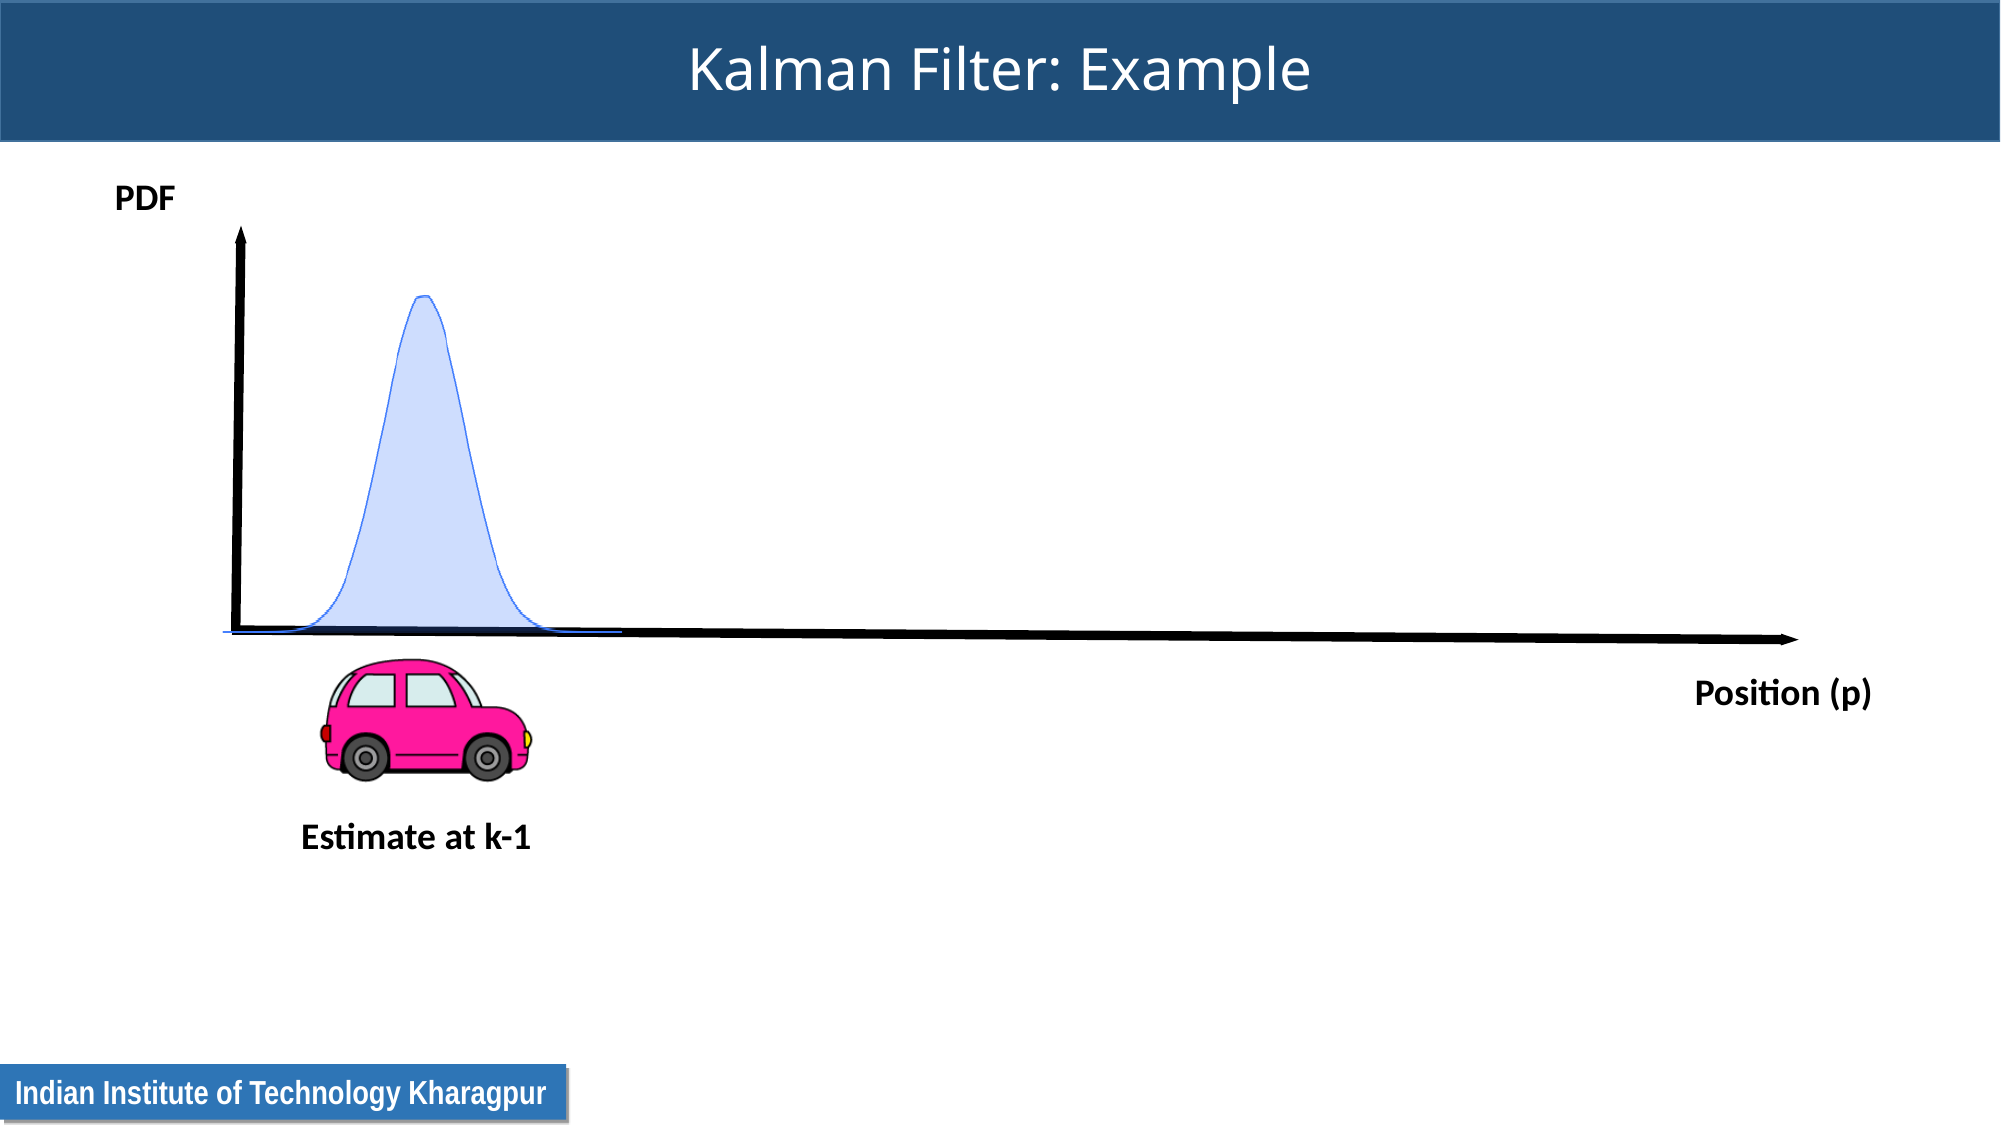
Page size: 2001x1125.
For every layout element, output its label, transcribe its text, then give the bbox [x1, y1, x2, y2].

title Kalman Filter: Example [0, 1, 2000, 141]
text_box PDF [99, 165, 366, 226]
text_box Position (p) [1679, 660, 1946, 721]
text_box Estimate at k-1 [286, 804, 552, 865]
picture [196, 269, 647, 786]
